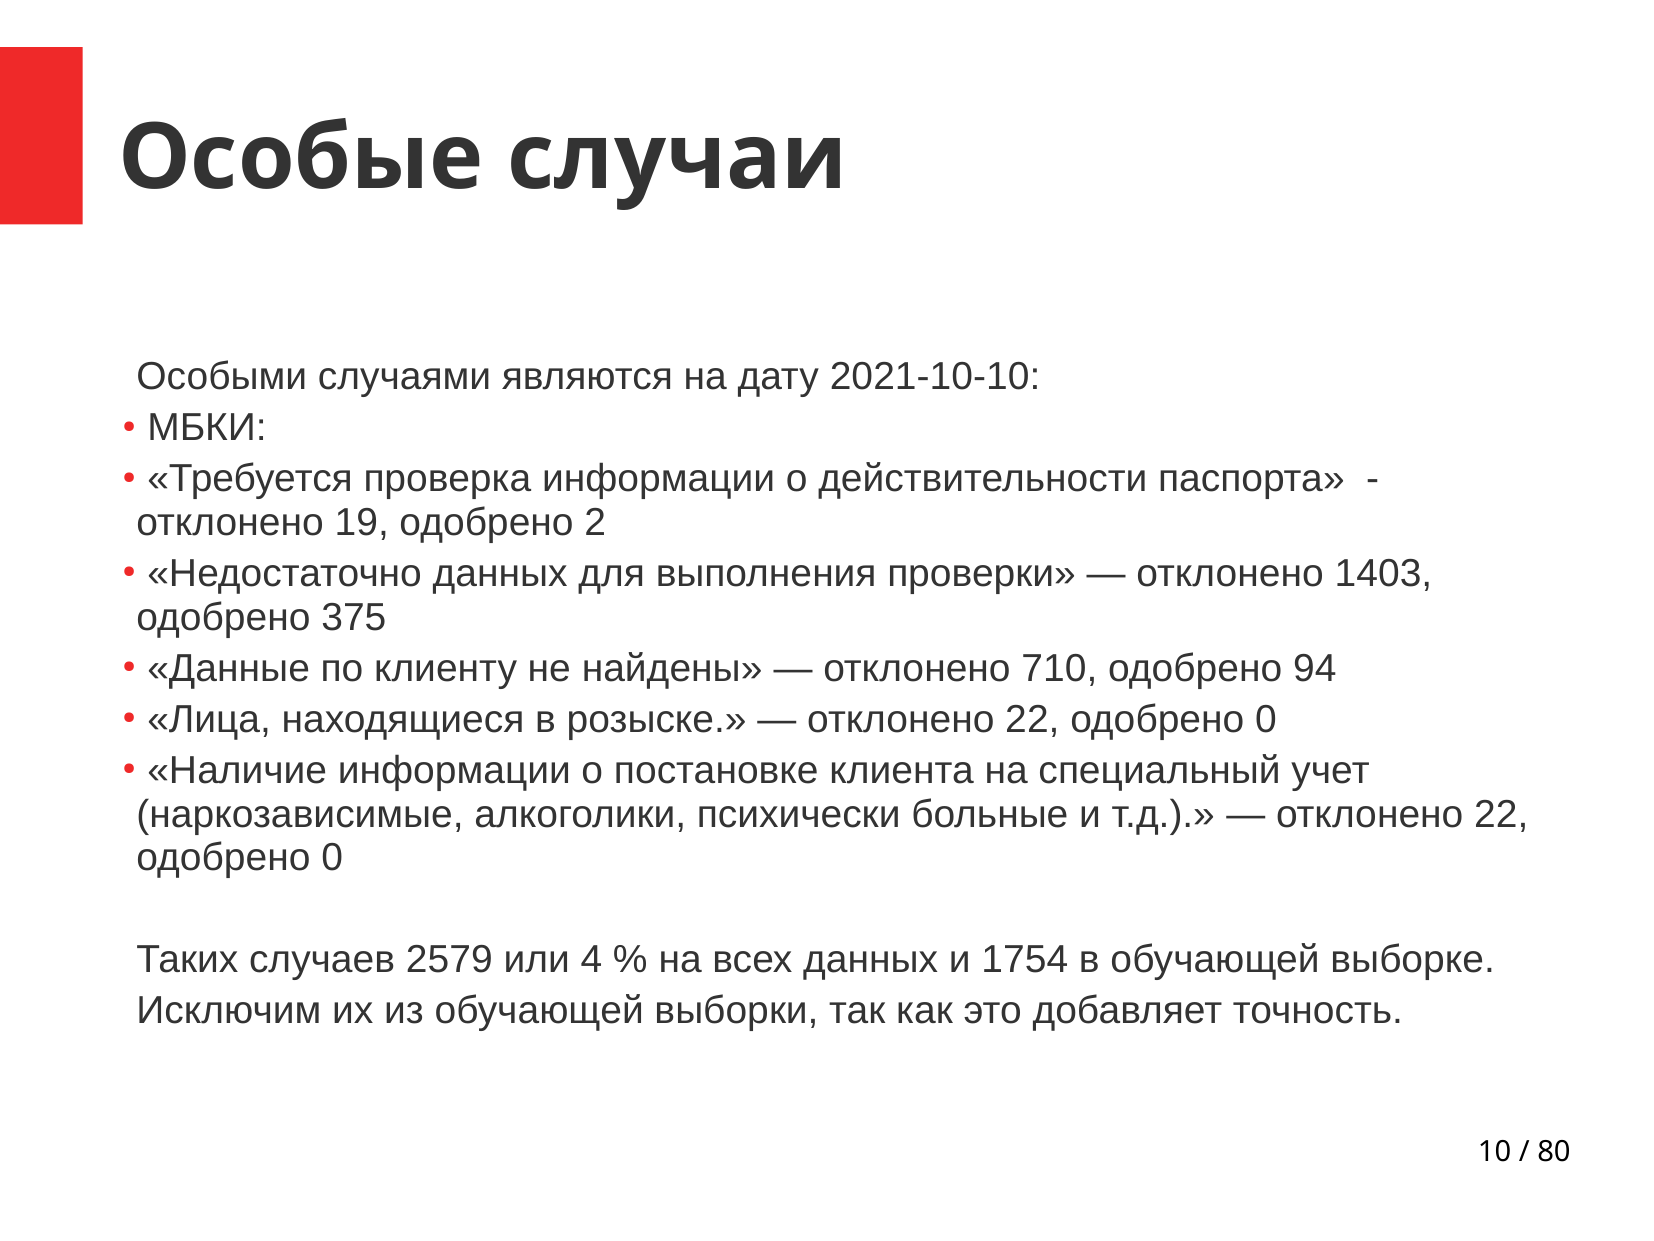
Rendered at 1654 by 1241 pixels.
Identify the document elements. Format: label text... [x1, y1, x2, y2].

title Особые случаи [118, 49, 1571, 257]
list Особыми случаями являются на дату 2021-10-10: МБКИ: «Требуется проверка информации о действительности паcпорта» - отклонено 19, одобрено 2 «Недостаточно данных для выполнения проверки» — отклонено 1403, одобрено 375 «Данные по клиенту не найдены» — отклонено 710, одобрено 94 «Лица, находящиеся в розыске.» — отклонено 22, одобрено 0 «Наличие информации о постановке клиента на специальный учет (наркозависимые, алкоголики, психически больные и т.д.).» — отклонено 22, одобрено 0 Таких случаев 2579 или 4 % на всех данных и 1754 в обучающей выборке. Исключим их из обучающей выборки, так как это добавляет точность. [118, 354, 1536, 1074]
